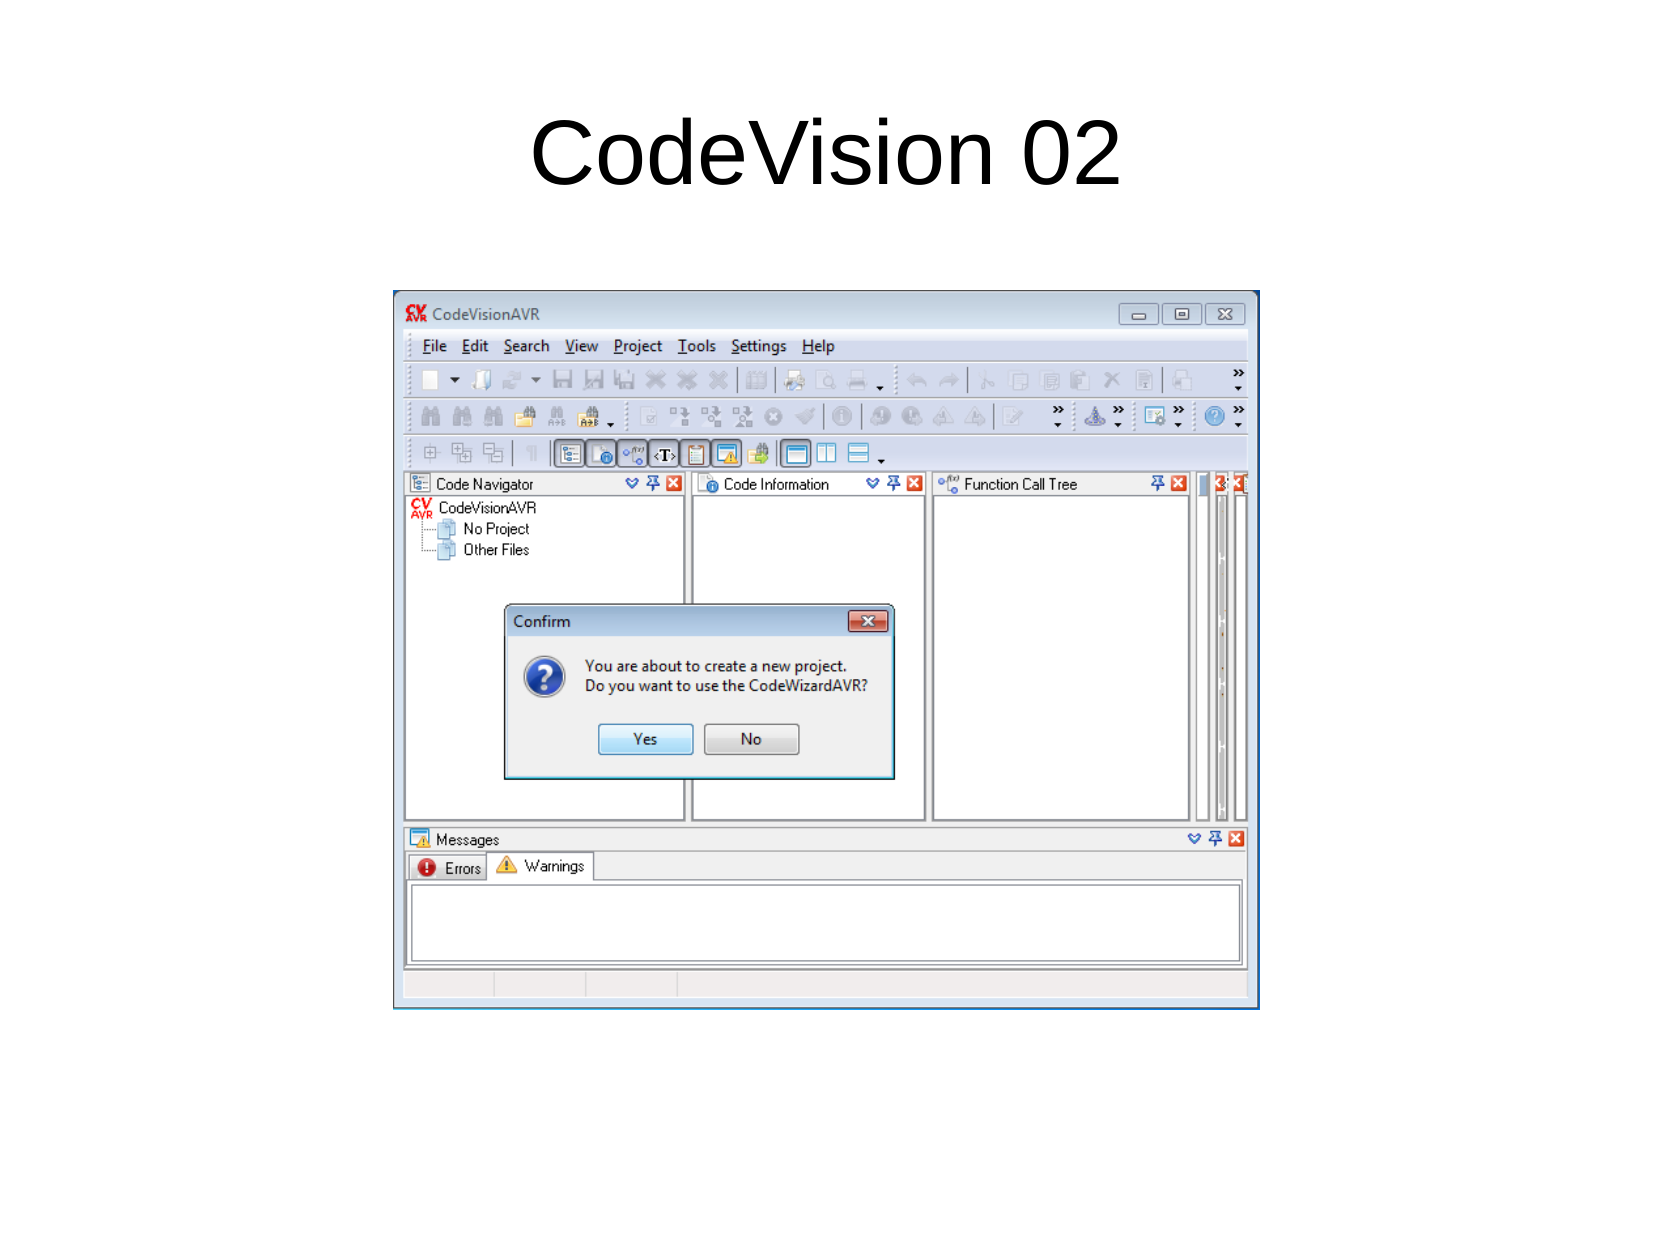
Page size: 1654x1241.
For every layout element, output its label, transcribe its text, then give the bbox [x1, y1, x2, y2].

title CodeVision 02 [82, 49, 1571, 257]
picture [393, 290, 1260, 1010]
